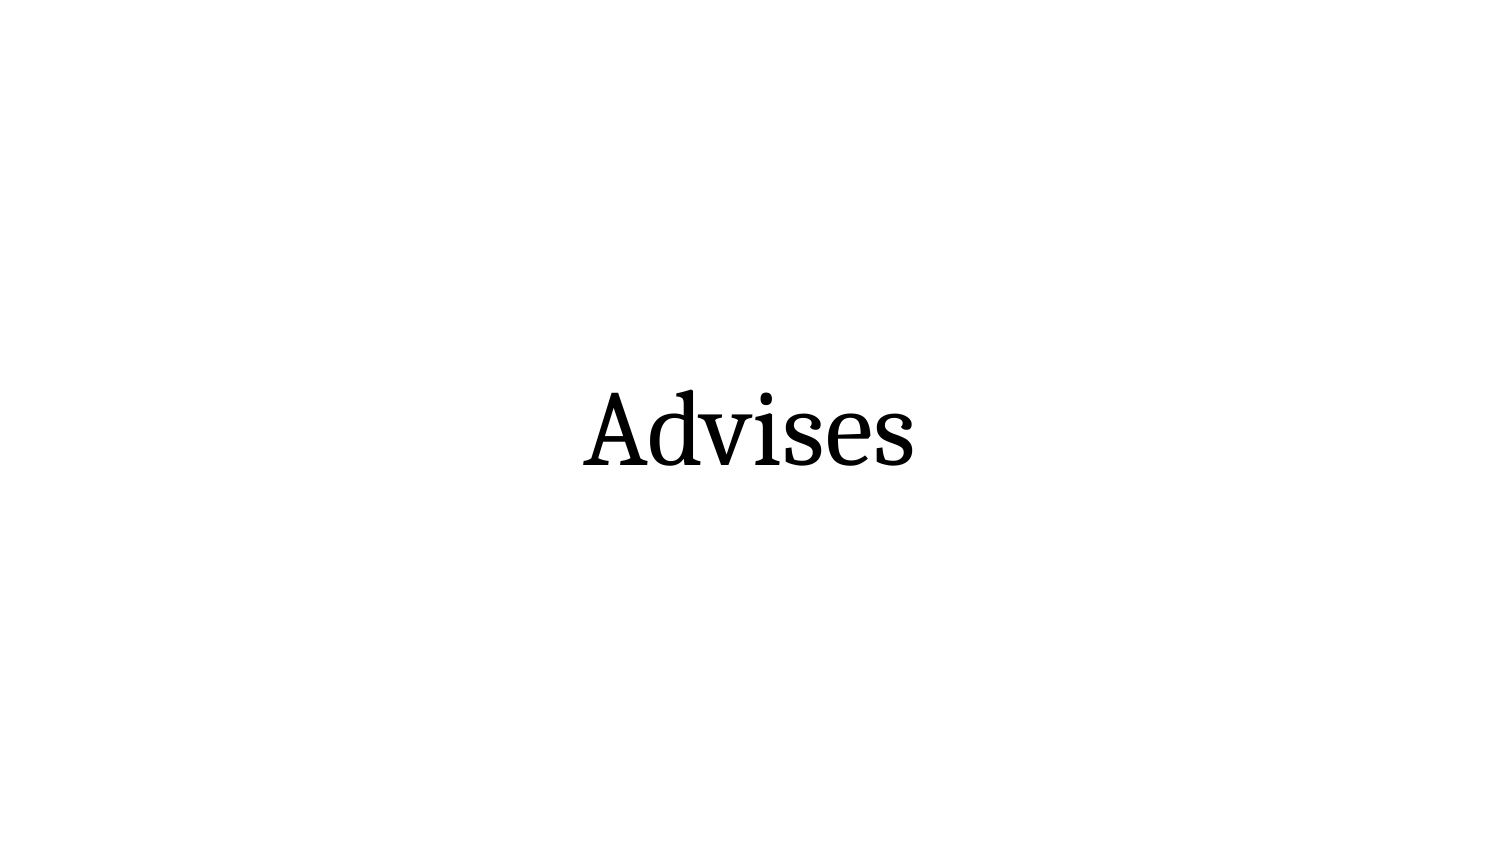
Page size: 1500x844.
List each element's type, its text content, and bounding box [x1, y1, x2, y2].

title Advises [51, 352, 1449, 491]
